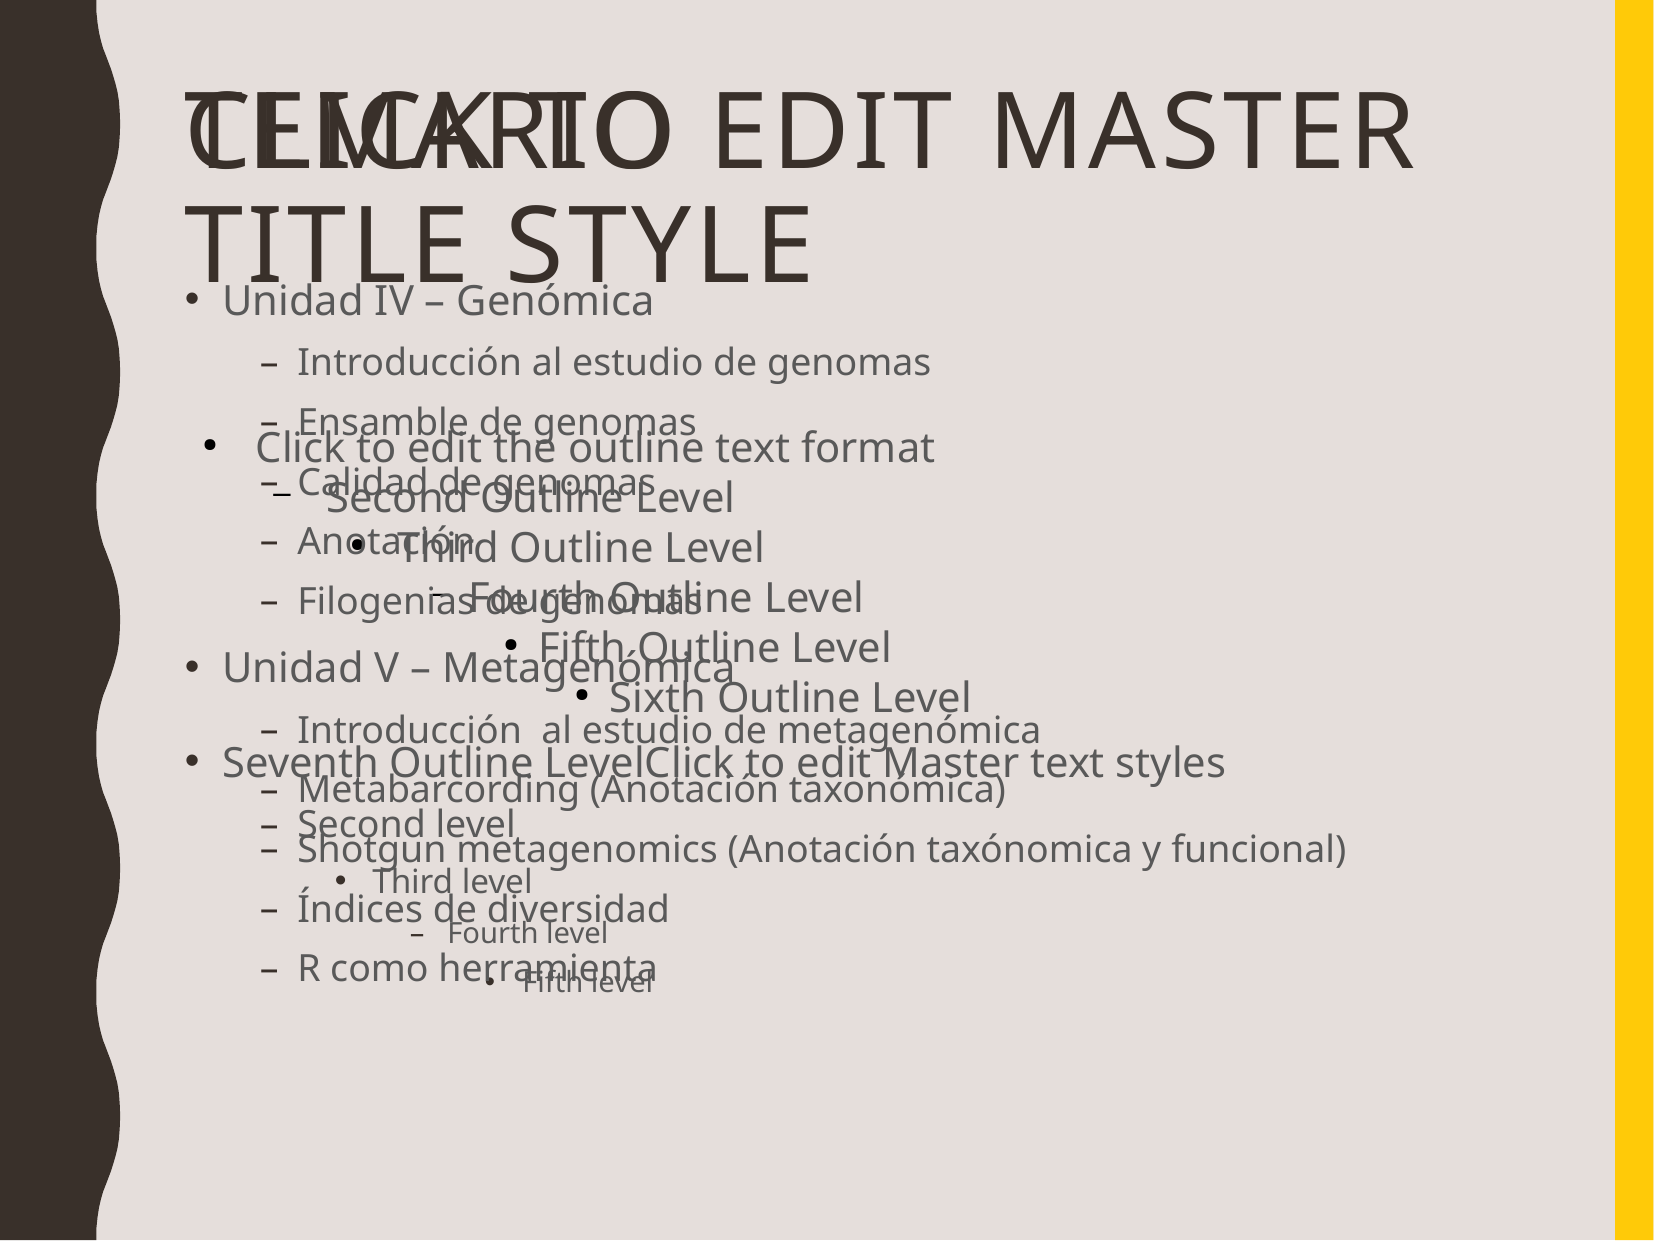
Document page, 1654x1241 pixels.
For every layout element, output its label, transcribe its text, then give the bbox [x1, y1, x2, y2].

list Unidad IV – Genómica Introducción al estudio de genomas Ensamble de genomas Calidad de genomas Anotación Filogenias de genomas Unidad V – Metagenómica Introducción al estudio de metagenómica Metabarcording (Anotación taxonómica) Shotgun metagenomics (Anotación taxónomica y funcional) Índices de diversidad R como herramienta [169, 261, 1551, 1241]
title Temario [169, 69, 1551, 238]
